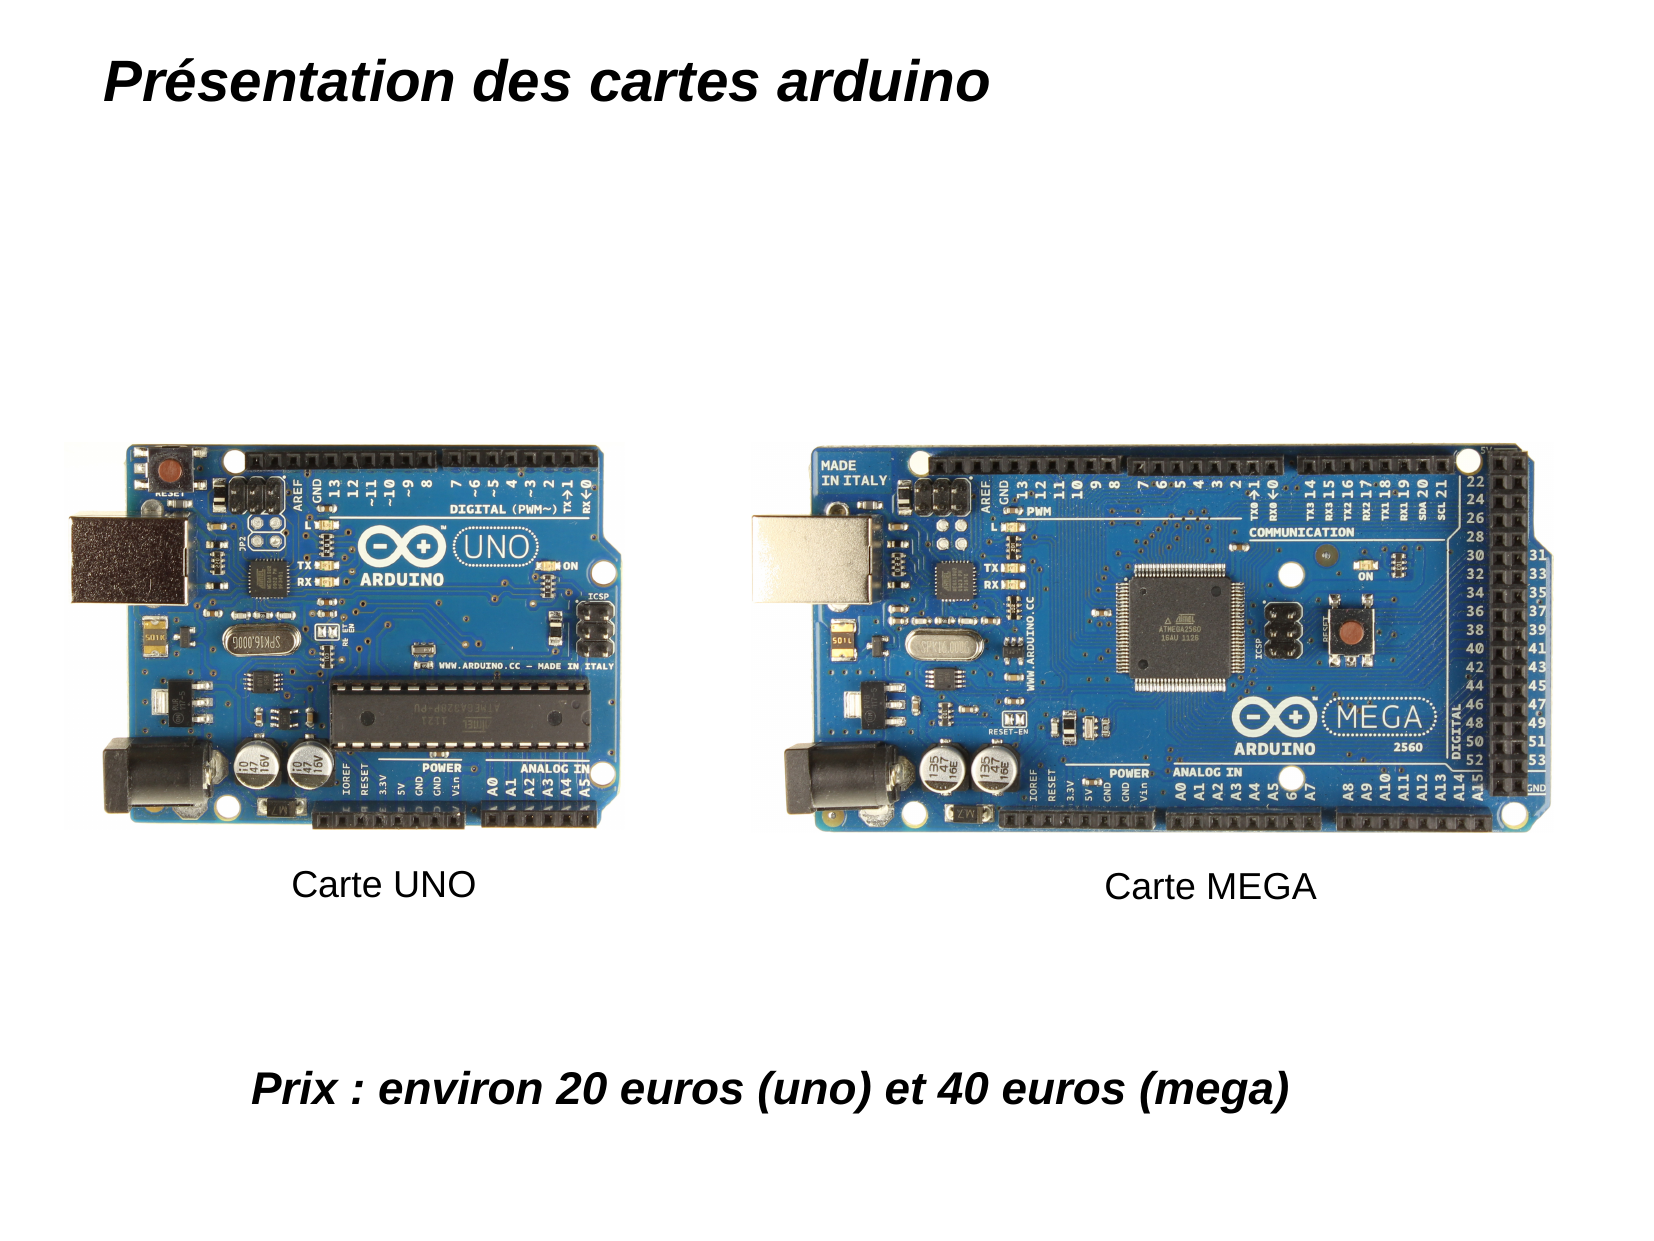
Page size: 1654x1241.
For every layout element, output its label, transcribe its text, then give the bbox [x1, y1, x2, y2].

picture [64, 442, 625, 830]
text_box Prix : environ 20 euros (uno) et 40 euros (mega) [236, 1055, 1359, 1123]
text_box Présentation des cartes arduino [88, 41, 1477, 123]
text_box Carte UNO [206, 856, 562, 914]
picture [751, 442, 1554, 833]
text_box Carte MEGA [1033, 858, 1388, 916]
